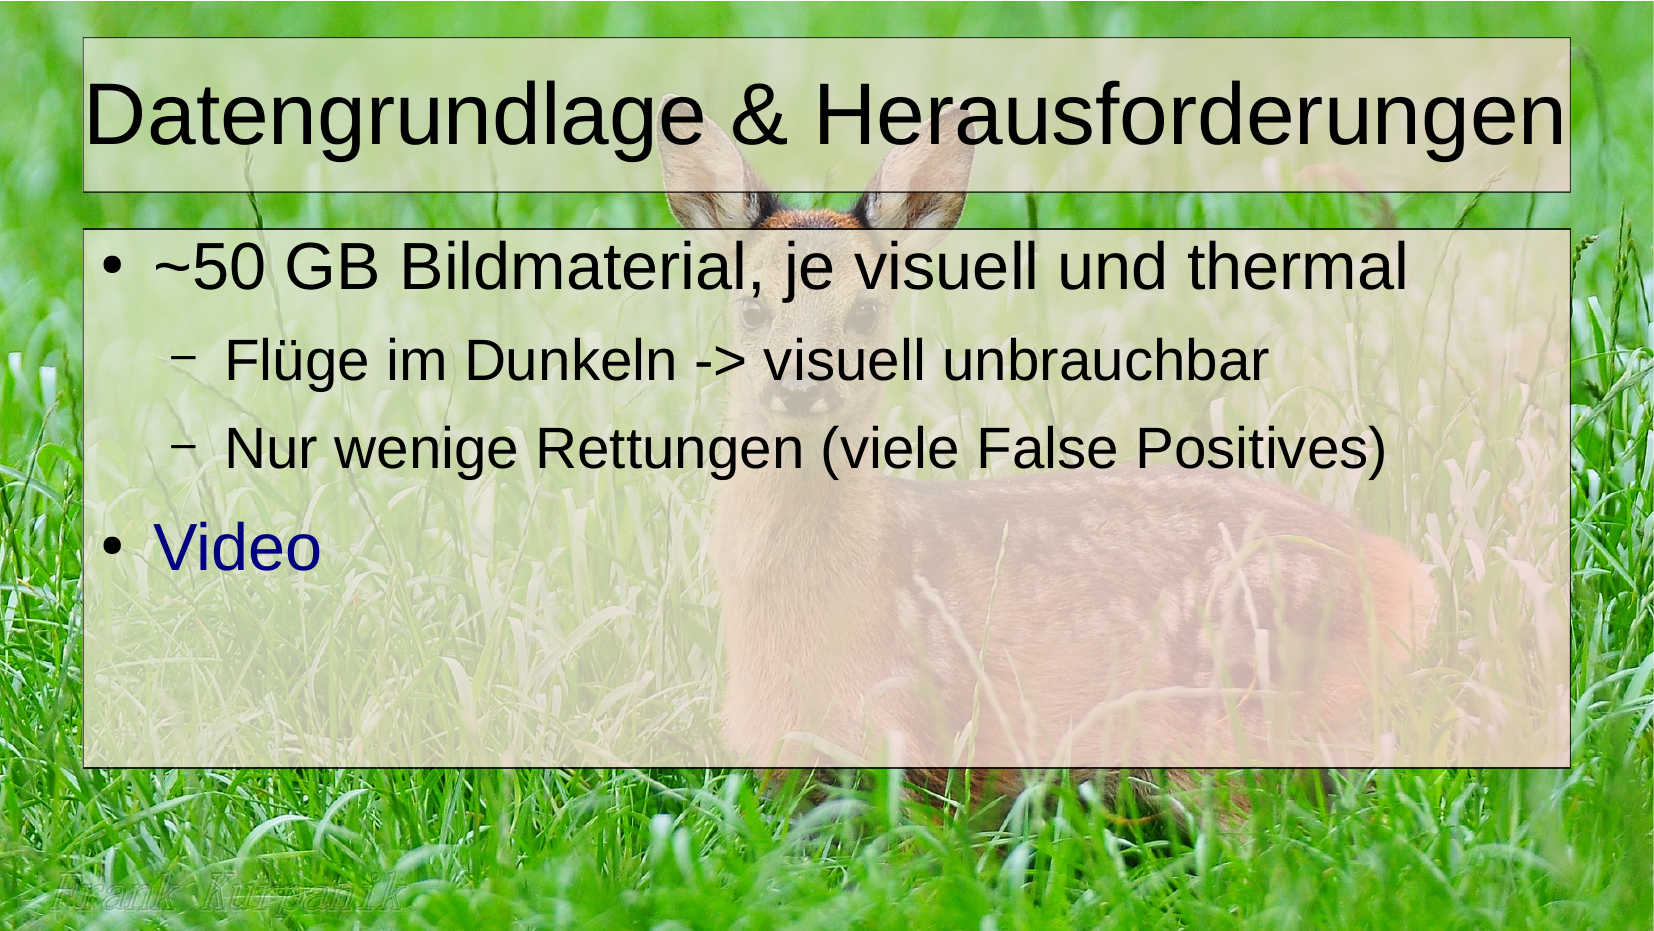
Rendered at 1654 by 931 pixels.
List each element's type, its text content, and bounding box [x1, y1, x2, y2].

title Datengrundlage & Herausforderungen [82, 37, 1571, 193]
list ~50 GB Bildmaterial, je visuell und thermal Flüge im Dunkeln -> visuell unbrauchbar Nur wenige Rettungen (viele False Positives) Video [82, 228, 1571, 769]
picture [0, 1, 1654, 931]
